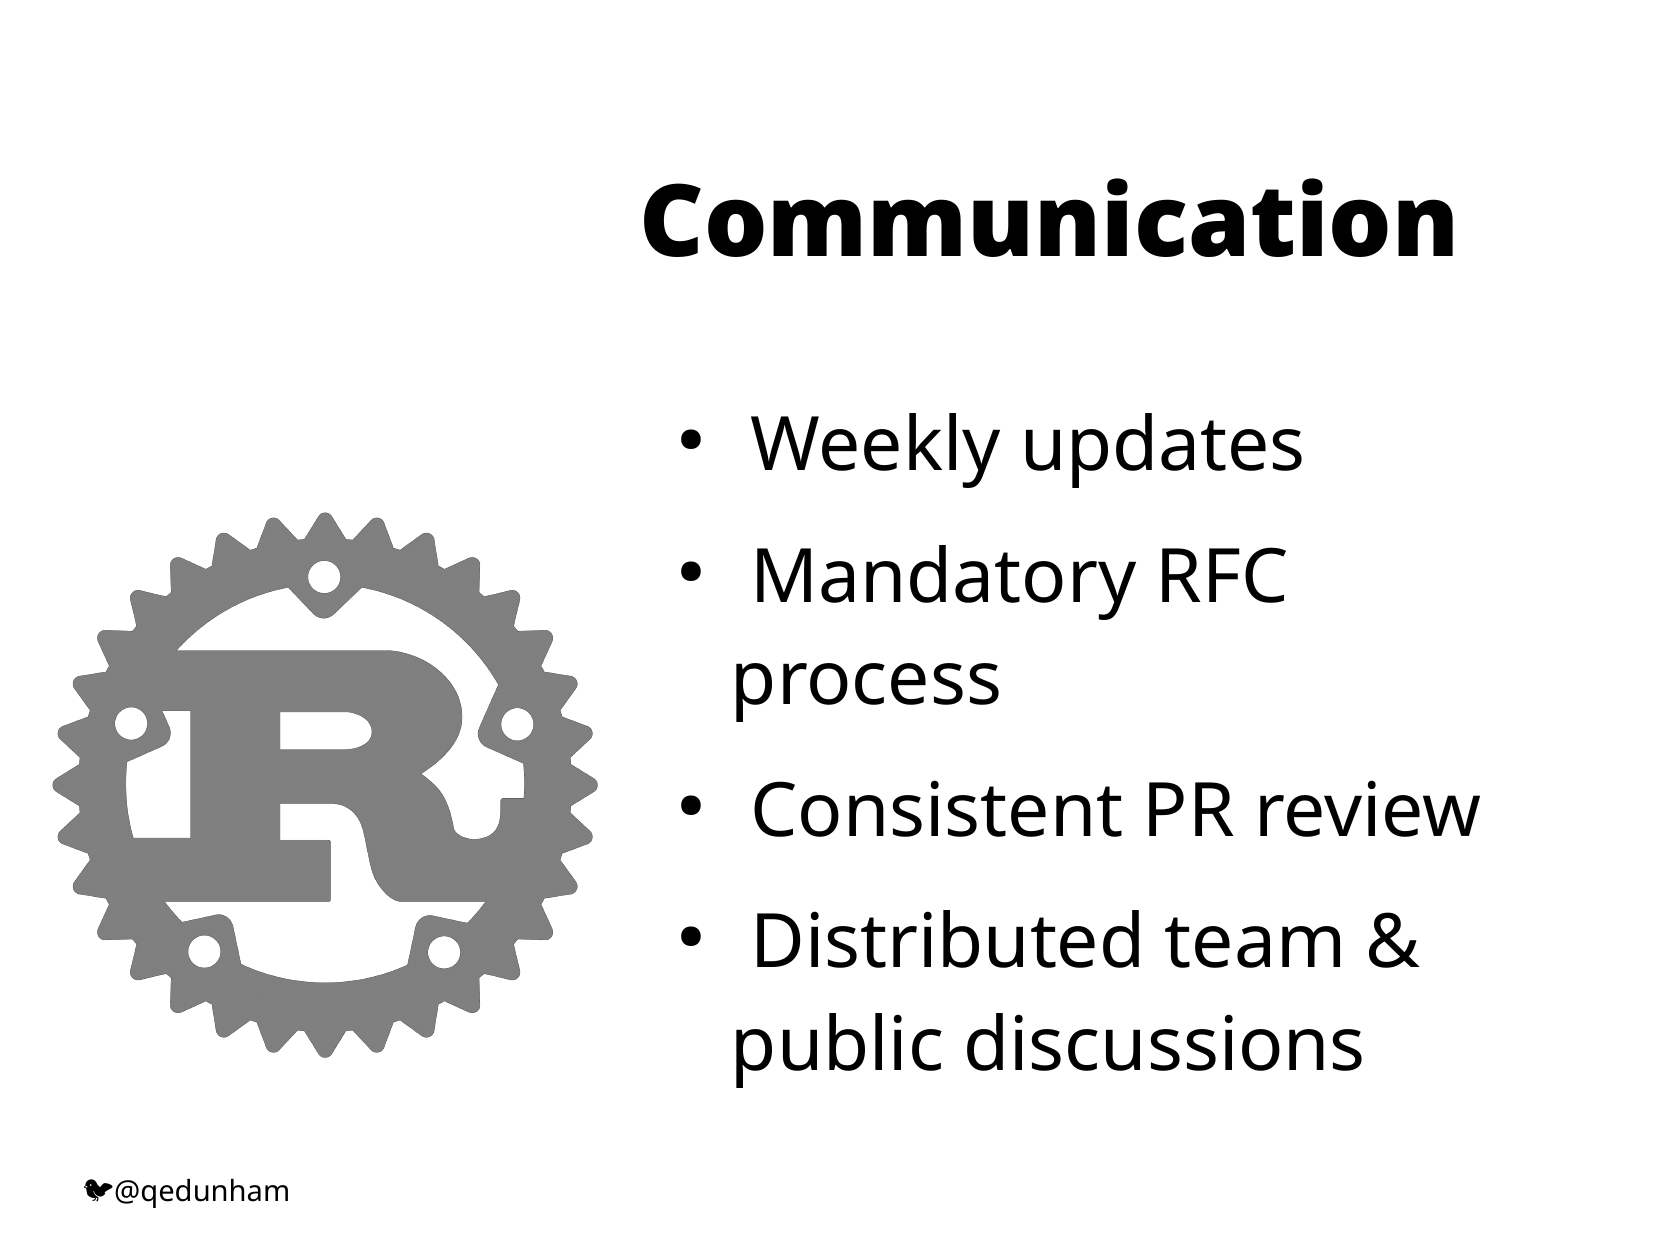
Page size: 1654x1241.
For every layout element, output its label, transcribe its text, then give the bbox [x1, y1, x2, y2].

picture [49, 509, 601, 1061]
list Weekly updates Mandatory RFC process Consistent PR review Distributed team & public discussions [660, 390, 1571, 1156]
title Communication [539, 75, 1561, 361]
